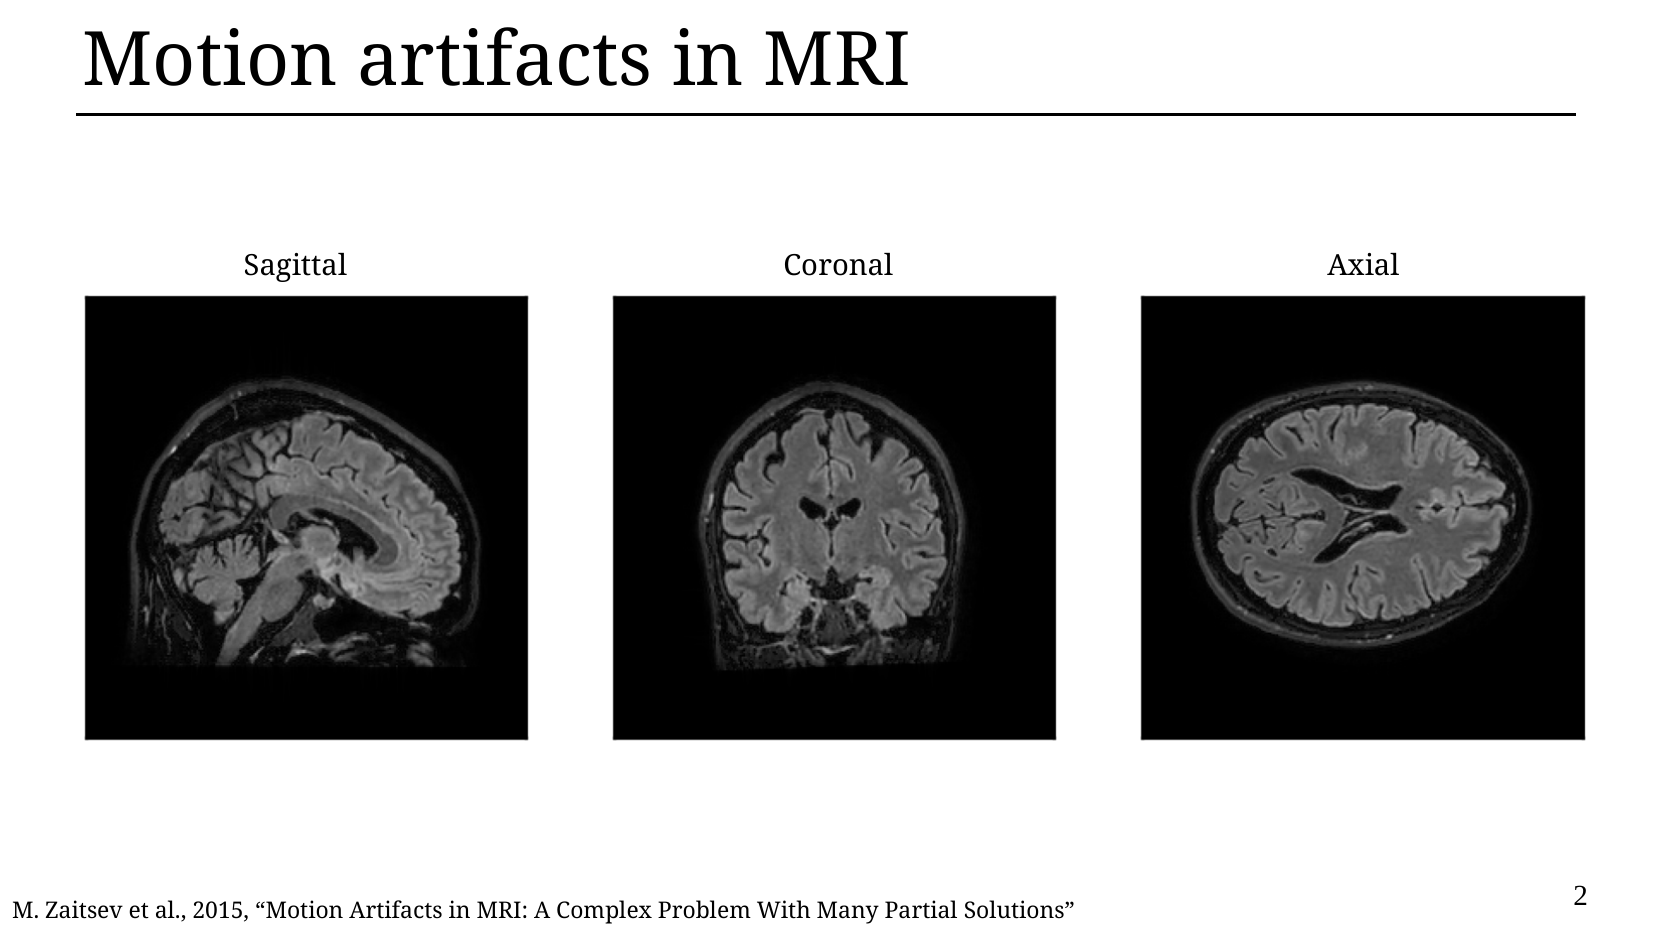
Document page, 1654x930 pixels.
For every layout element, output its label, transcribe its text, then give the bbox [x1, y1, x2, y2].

text_box M. Zaitsev et al., 2015, “Motion Artifacts in MRI: A Complex Problem With Many Partial Solutions” [0, 886, 1528, 929]
text_box Sagittal [197, 237, 393, 287]
picture [41, 267, 1612, 783]
text_box Coronal [740, 237, 936, 287]
title Motion artifacts in MRI [82, 7, 1571, 105]
text_box Axial [1265, 237, 1461, 287]
